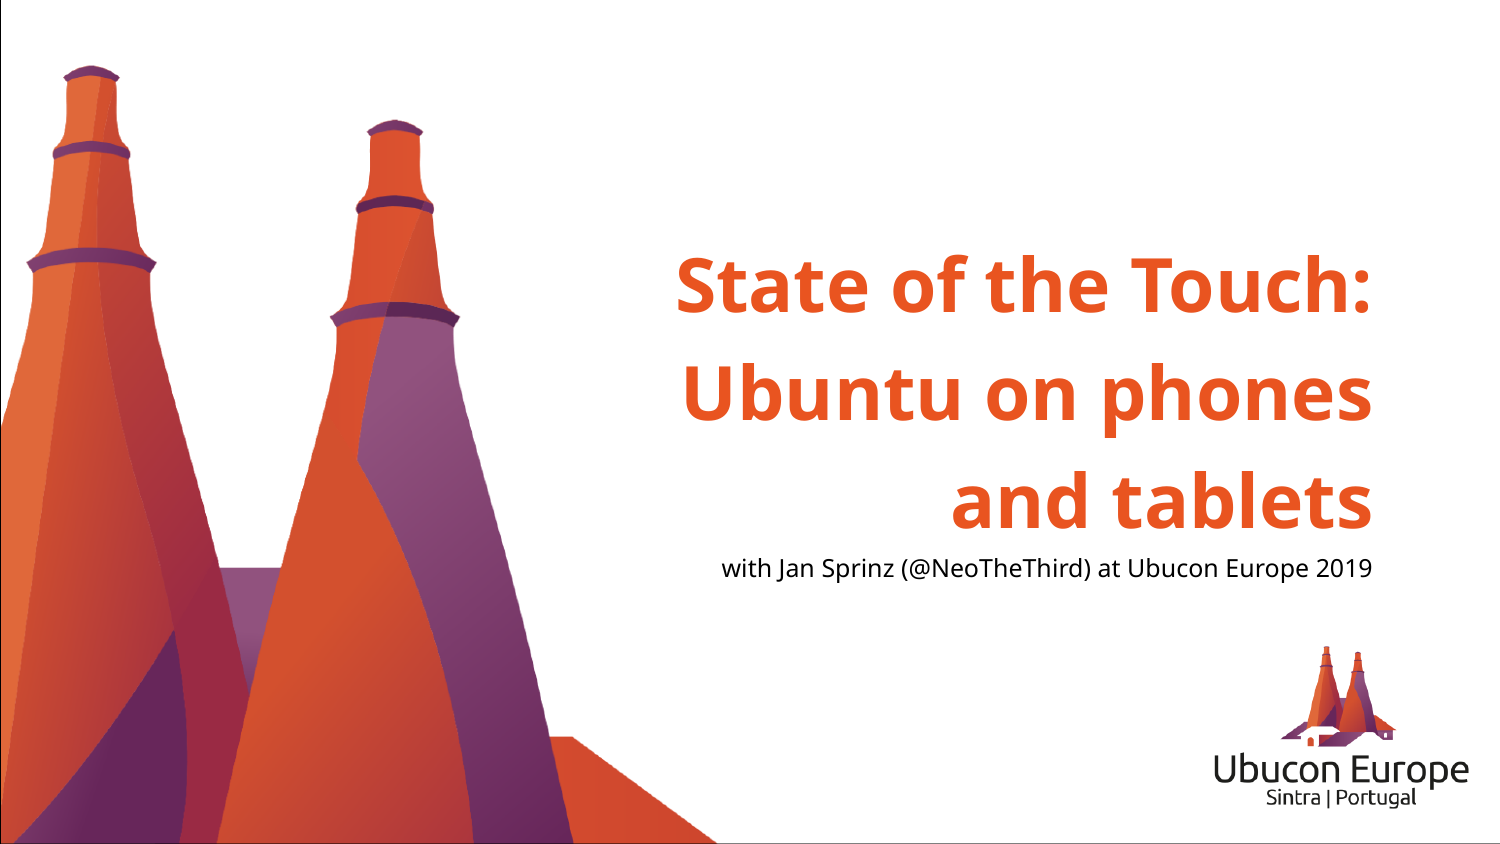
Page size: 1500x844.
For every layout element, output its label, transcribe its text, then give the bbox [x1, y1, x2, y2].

title State of the Touch: Ubuntu on phones and tablets [500, 218, 1374, 500]
subtitle with Jan Sprinz (@NeoTheThird) at Ubucon Europe 2019 [500, 500, 1374, 636]
picture [0, 0, 1500, 844]
